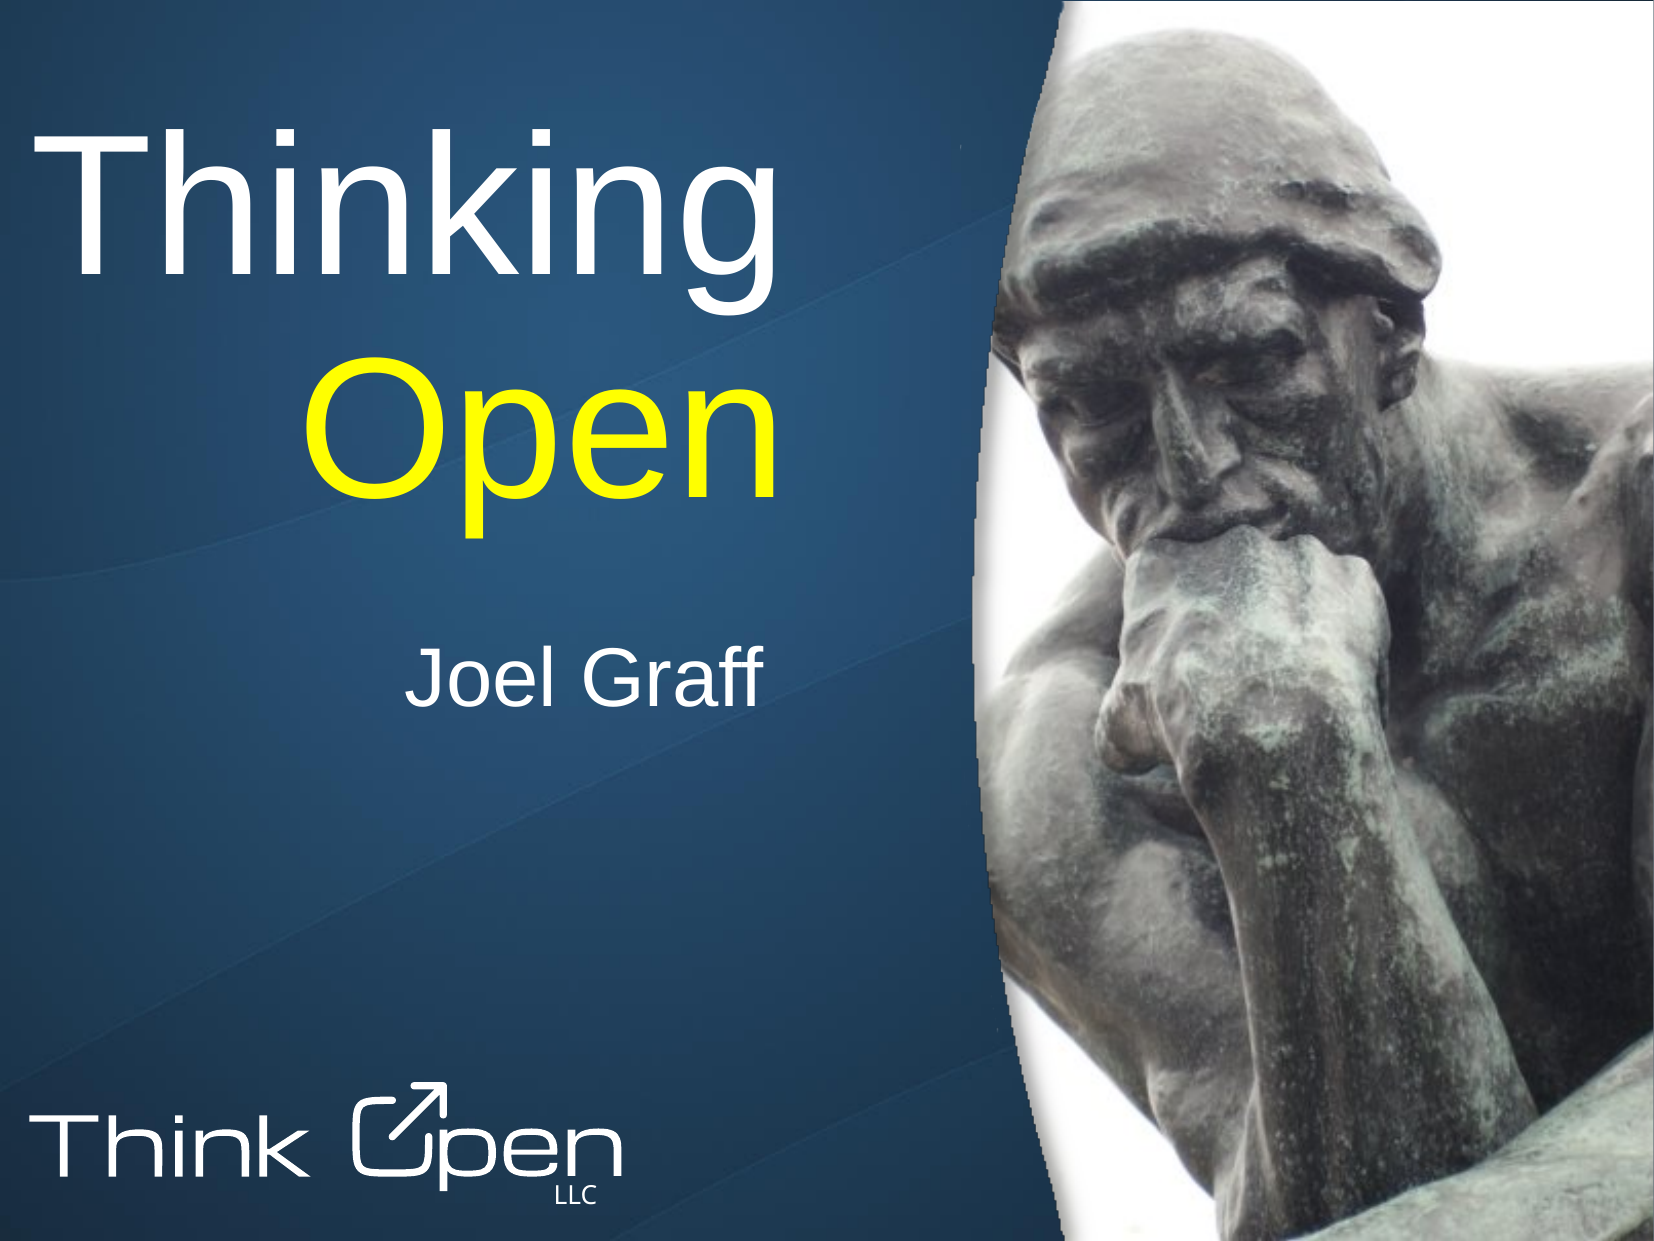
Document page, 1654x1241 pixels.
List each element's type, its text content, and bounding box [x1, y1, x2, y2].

picture [0, 0, 1654, 1241]
text_box Joel Graff [380, 623, 779, 738]
text_box Thinking Open [0, 85, 802, 549]
